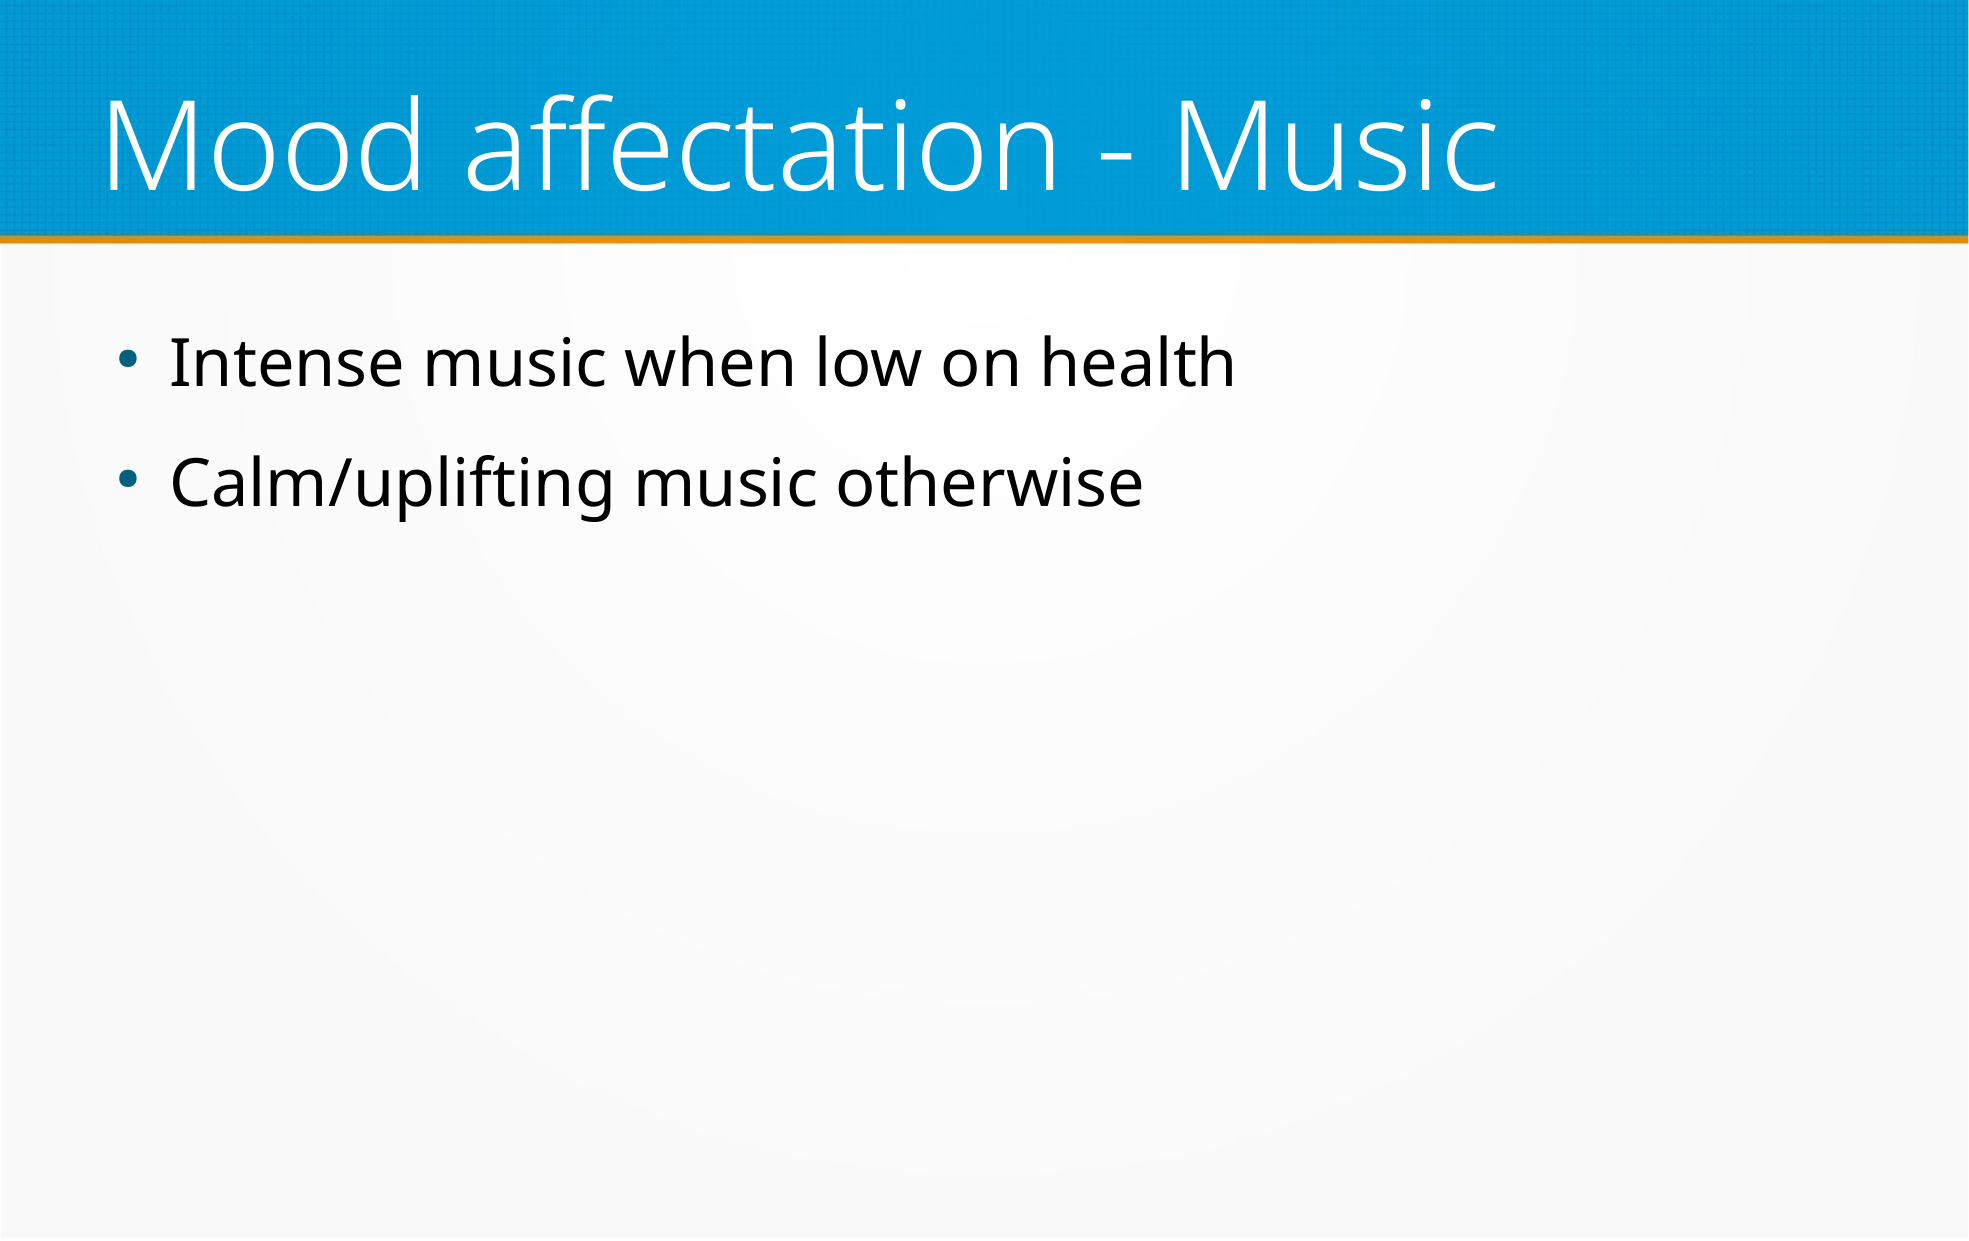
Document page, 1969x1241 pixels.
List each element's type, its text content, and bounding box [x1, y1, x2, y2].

picture [0, 233, 1969, 1241]
list Intense music when low on health Calm/uplifting music otherwise [98, 315, 1861, 1081]
title Mood affectation - Music [98, 19, 1870, 227]
